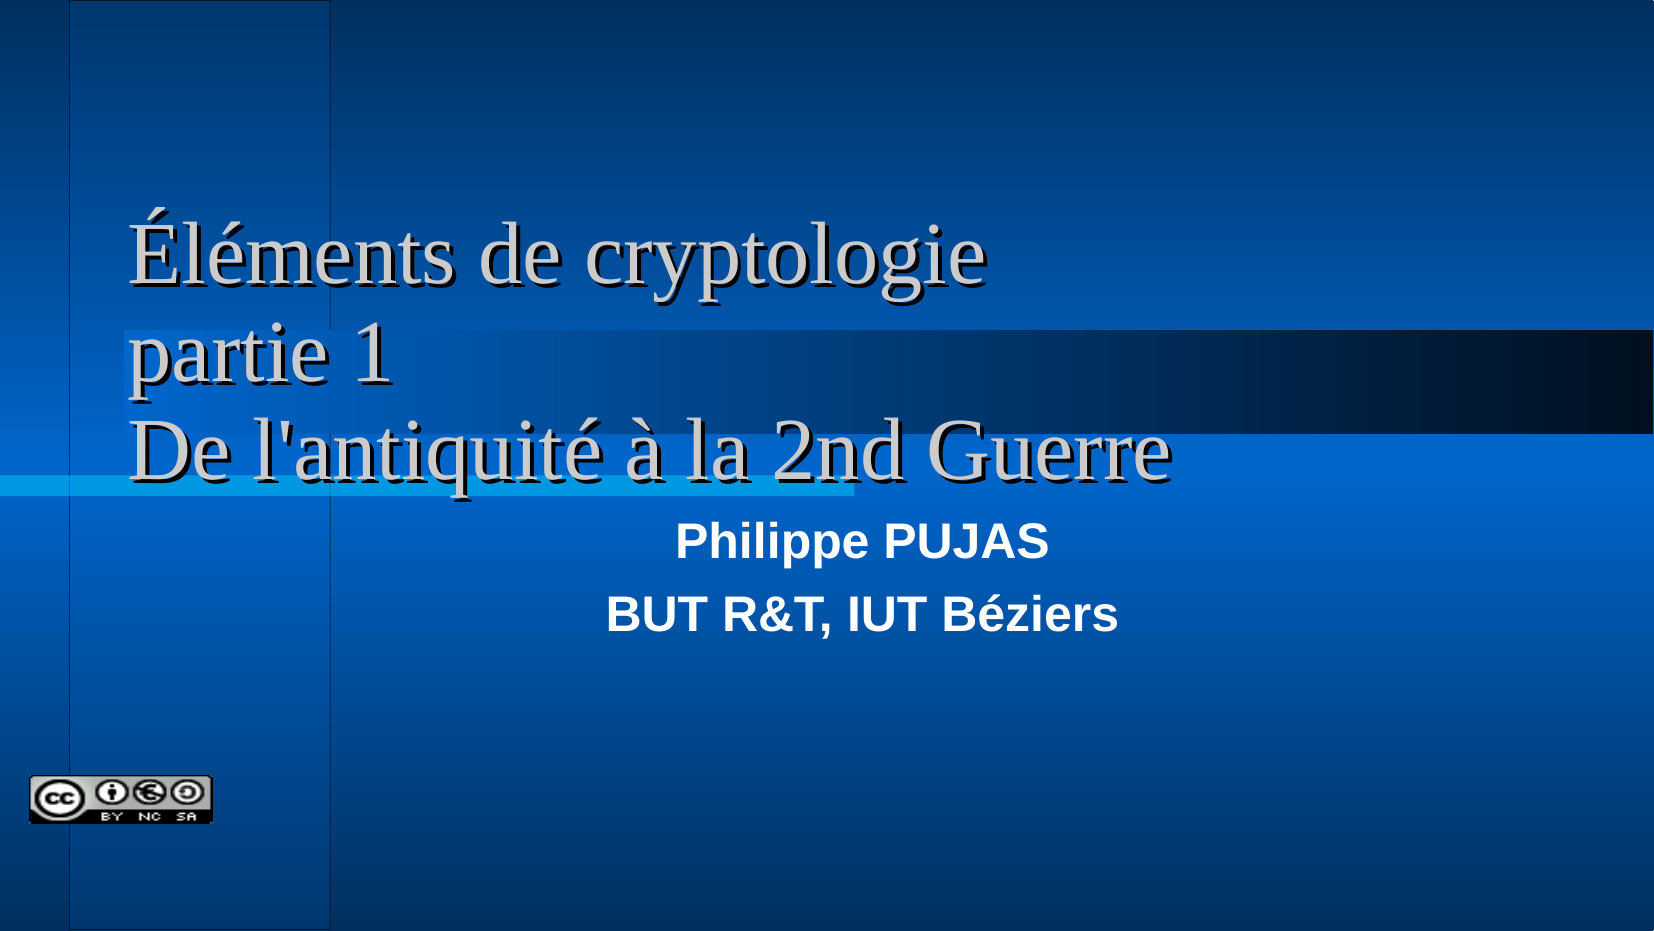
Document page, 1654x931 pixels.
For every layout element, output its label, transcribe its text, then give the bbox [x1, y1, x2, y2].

picture [29, 775, 213, 824]
subtitle Philippe PUJAS BUT R&T, IUT Béziers [337, 506, 1388, 722]
title Éléments de cryptologie partie 1 De l'antiquité à la 2nd Guerre [112, 197, 1388, 507]
